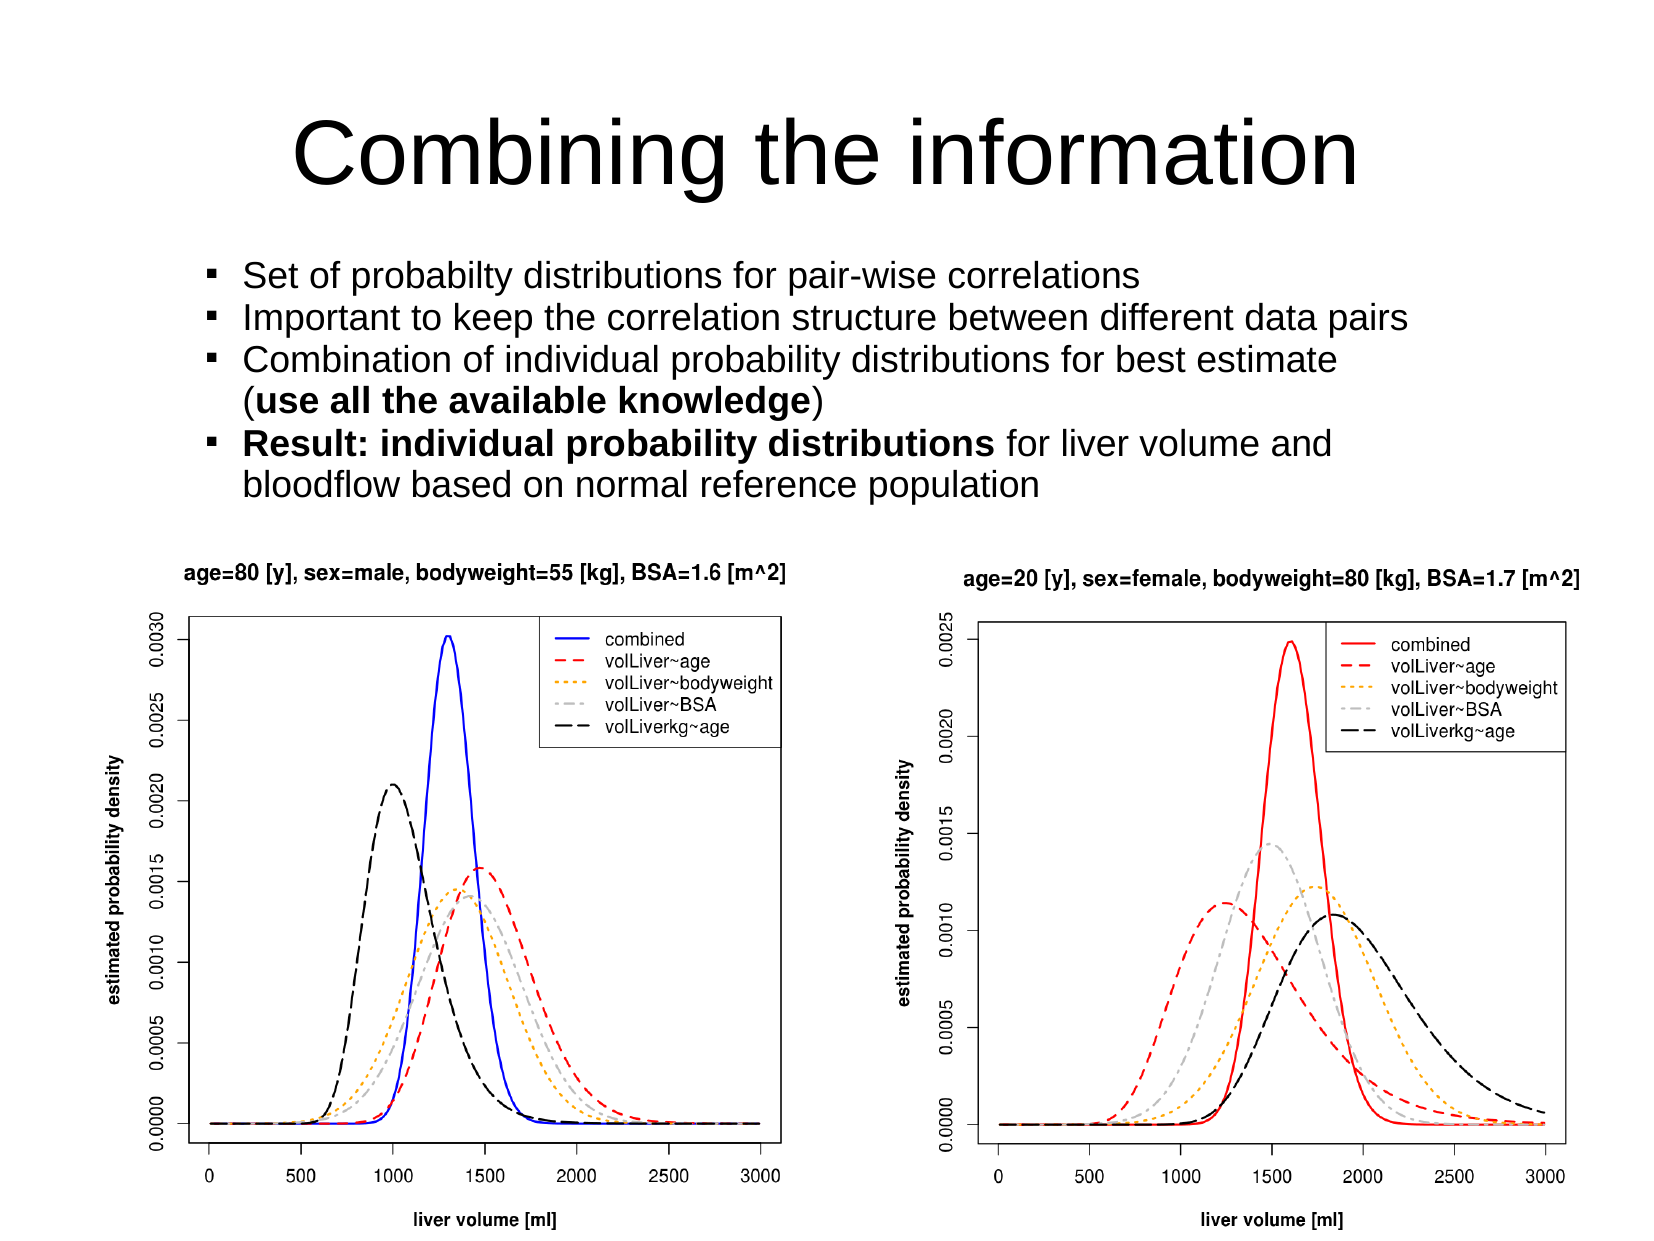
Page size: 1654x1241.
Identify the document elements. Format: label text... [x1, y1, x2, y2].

picture [105, 563, 785, 1231]
picture [895, 569, 1579, 1231]
text_box Set of probabilty distributions for pair-wise correlations Important to keep the correlation structure between different data pairs Combination of individual probability distributions for best estimate (use all the available knowledge) Result: individual probability distributions for liver volume and bloodflow based on normal reference population [192, 246, 1513, 556]
title Combining the information [82, 49, 1571, 257]
